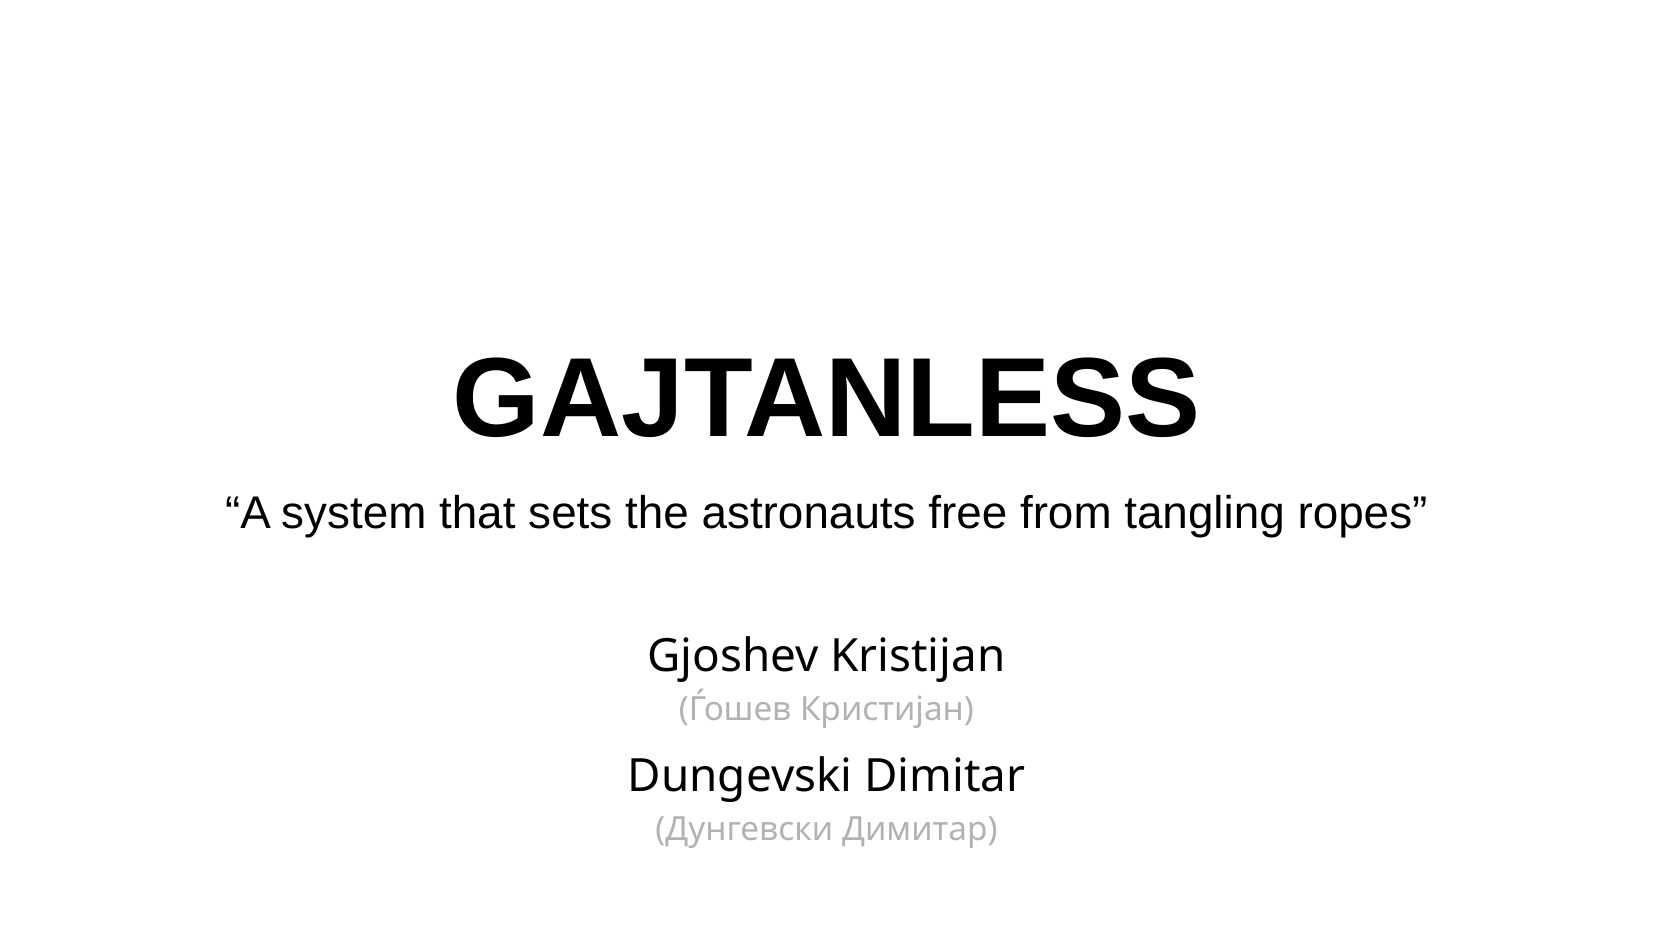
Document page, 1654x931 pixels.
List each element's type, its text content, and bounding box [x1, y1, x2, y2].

subtitle GAJTANLESS [82, 37, 1571, 758]
text_box “A system that sets the astronauts free from tangling ropes” [174, 480, 1480, 547]
text_box Gjoshev Kristijan (Ѓошев Кристијан) Dungevski Dimitar (Дунгевски Димитар) [511, 615, 1142, 827]
